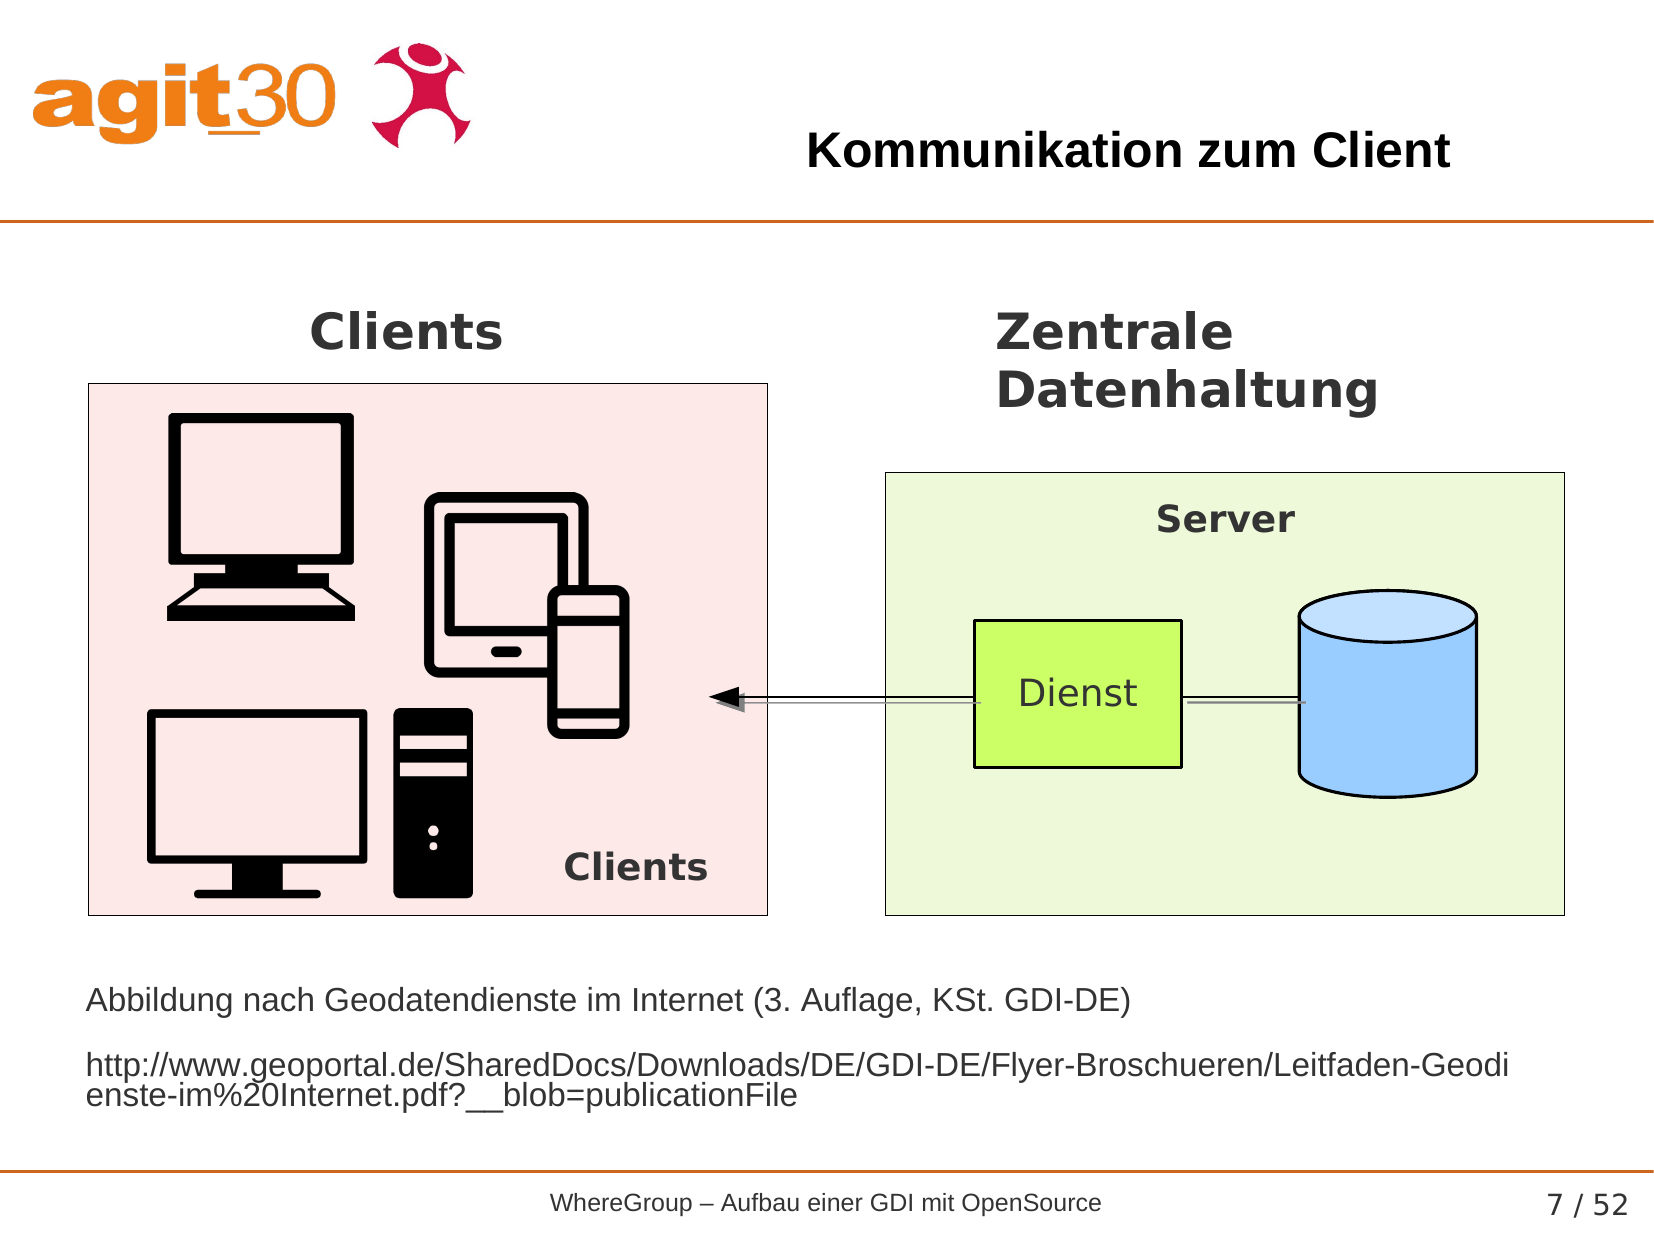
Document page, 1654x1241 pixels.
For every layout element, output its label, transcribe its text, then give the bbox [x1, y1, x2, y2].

title Kommunikation zum Client [70, 76, 1452, 225]
picture [167, 413, 355, 621]
picture [29, 58, 340, 148]
text_box Clients [295, 295, 562, 414]
text_box [1299, 619, 1477, 798]
text_box Dienst [974, 620, 1182, 768]
text_box Server [885, 472, 1565, 916]
picture [147, 492, 650, 1034]
text_box Abbildung nach Geodatendienste im Internet (3. Auflage, KSt. GDI-DE) http://www.geoportal.de/SharedDocs/Downloads/DE/GDI-DE/Flyer-Broschueren/Leitfaden-Geodienste-im%20Internet.pdf?__blob=publicationFile [0, 974, 1536, 1241]
text_box Clients [88, 383, 768, 916]
text_box Zentrale Datenhaltung [980, 295, 1400, 485]
text_box Server [885, 698, 974, 702]
